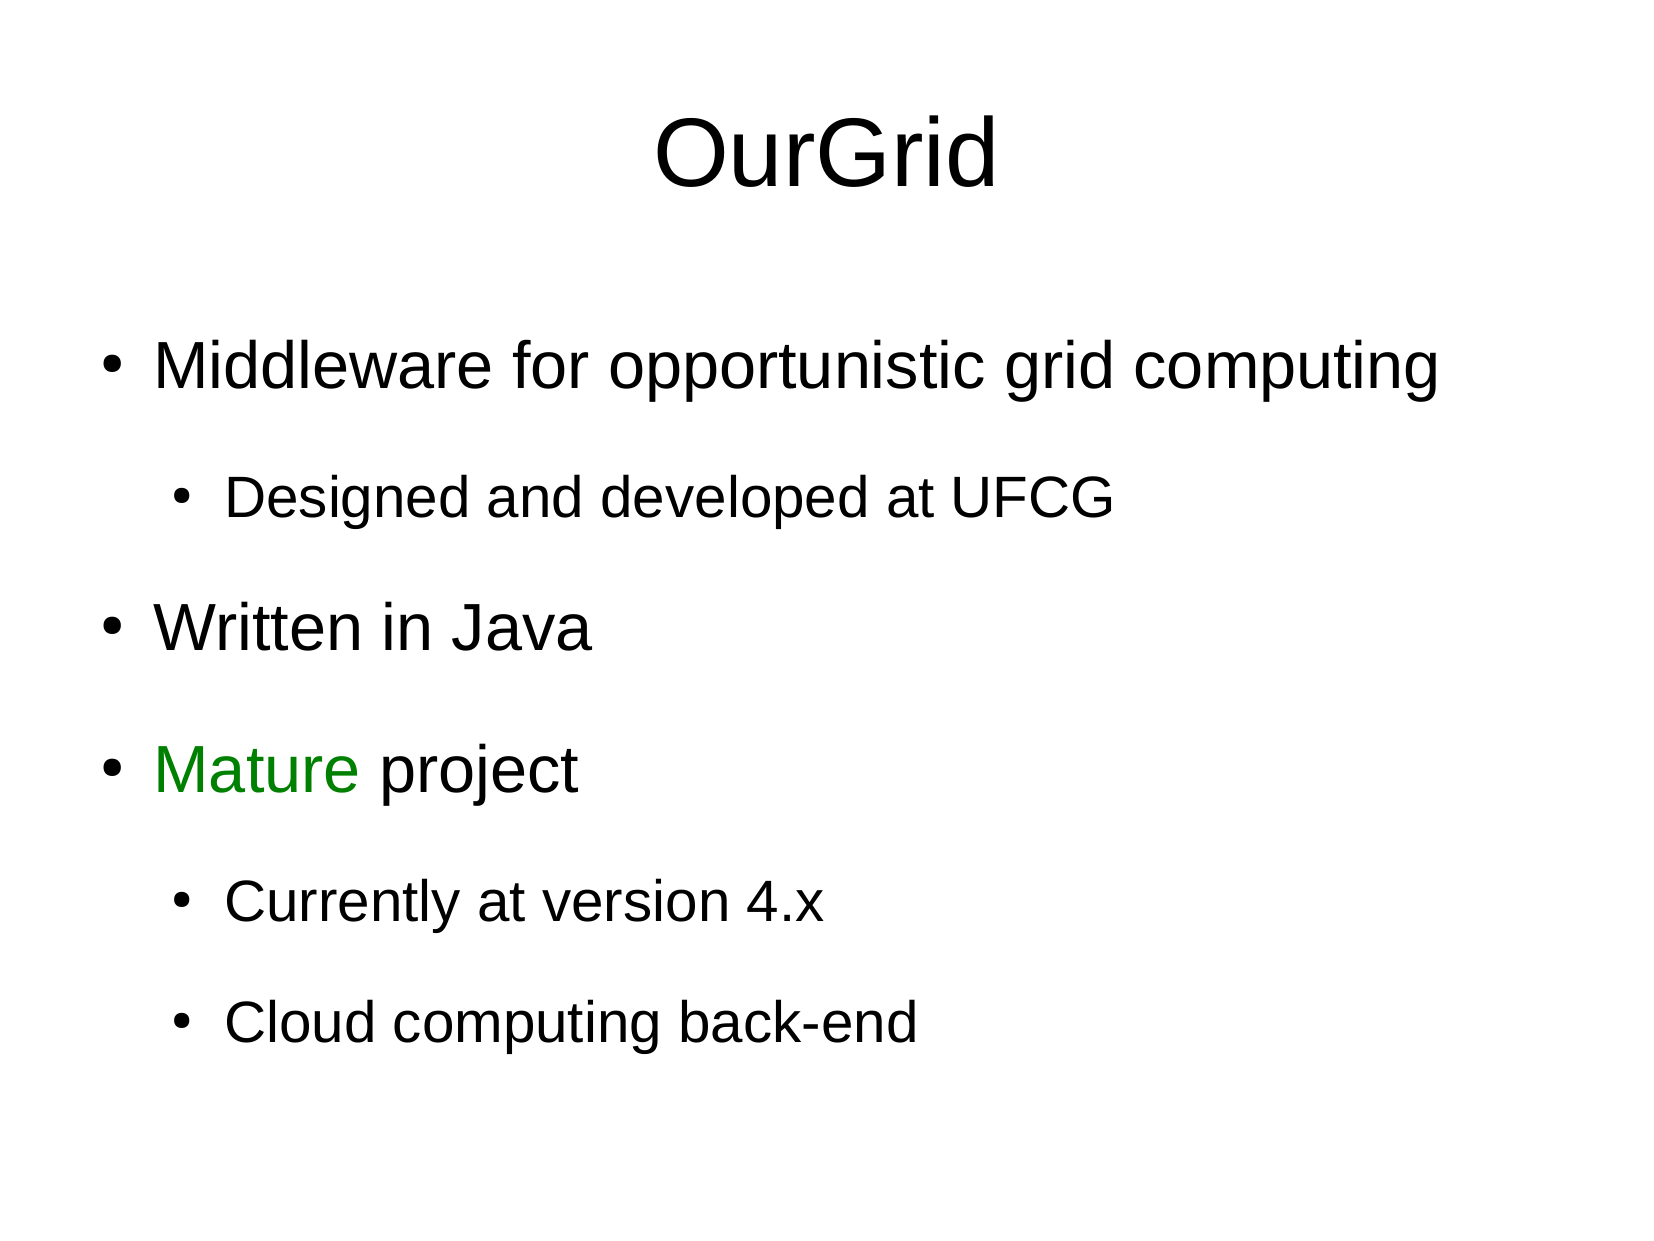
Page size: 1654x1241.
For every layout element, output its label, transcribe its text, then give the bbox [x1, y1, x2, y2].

list Middleware for opportunistic grid computing Designed and developed at UFCG Written in Java Mature project Currently at version 4.x Cloud computing back-end [82, 290, 1571, 1109]
title OurGrid [82, 49, 1571, 257]
